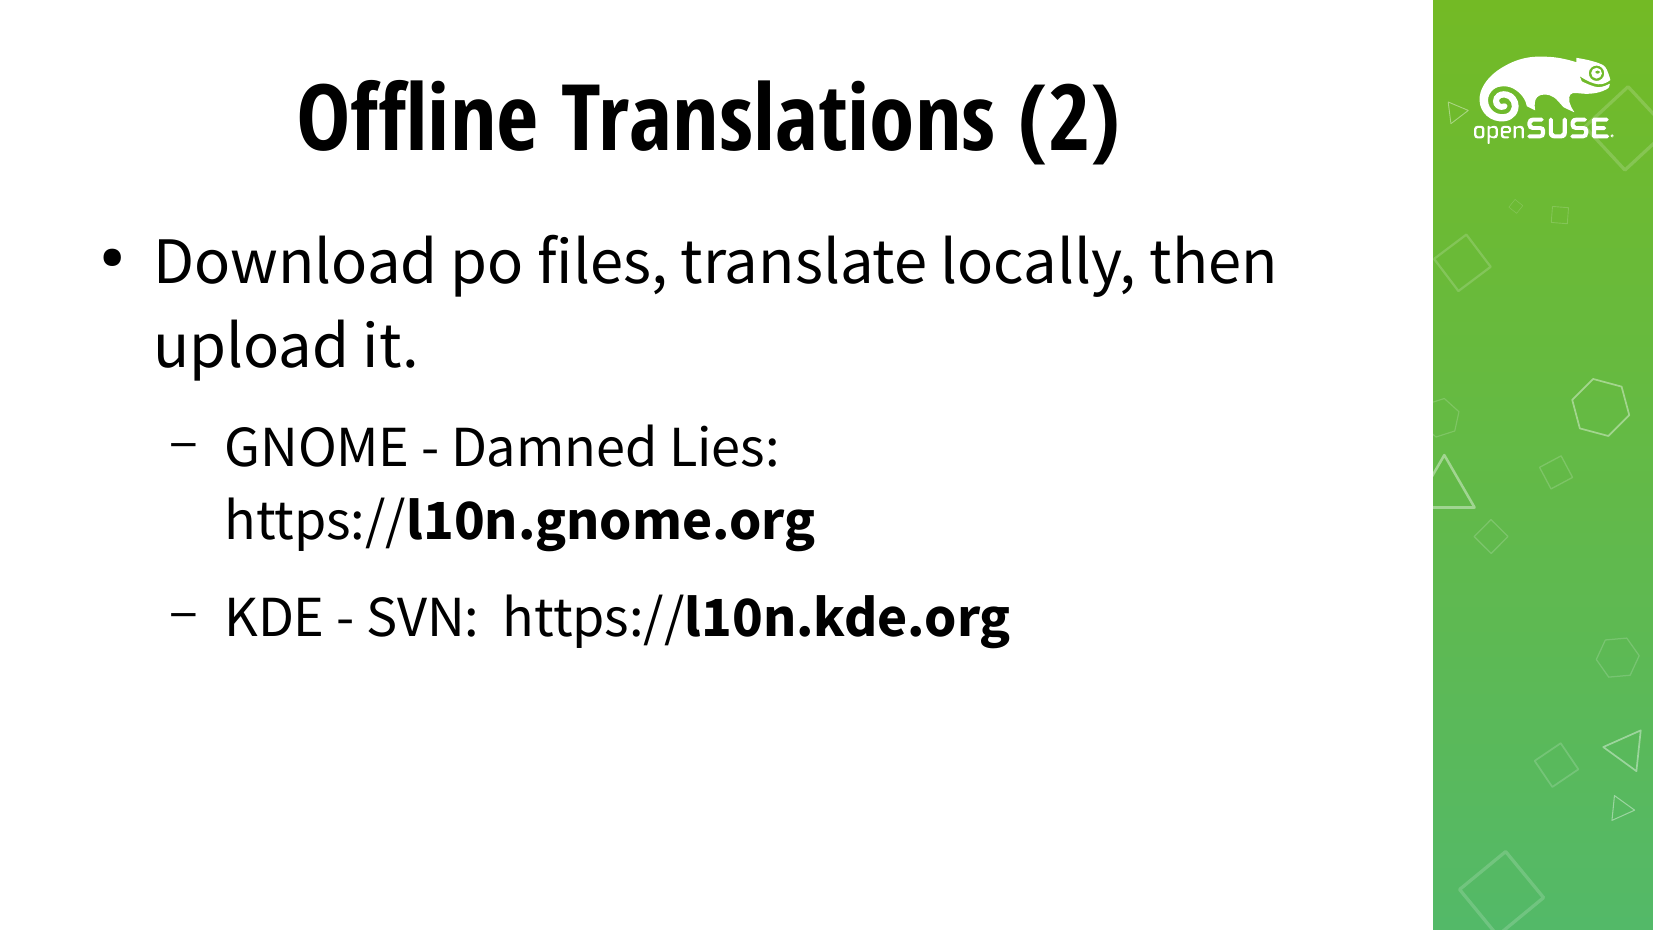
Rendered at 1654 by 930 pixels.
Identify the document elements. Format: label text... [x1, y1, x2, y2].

title Offline Translations (2) [82, 37, 1336, 193]
list Download po files, translate locally, then upload it. GNOME - Damned Lies: https://l10n.gnome.org KDE - SVN: https://l10n.kde.org [82, 217, 1336, 757]
